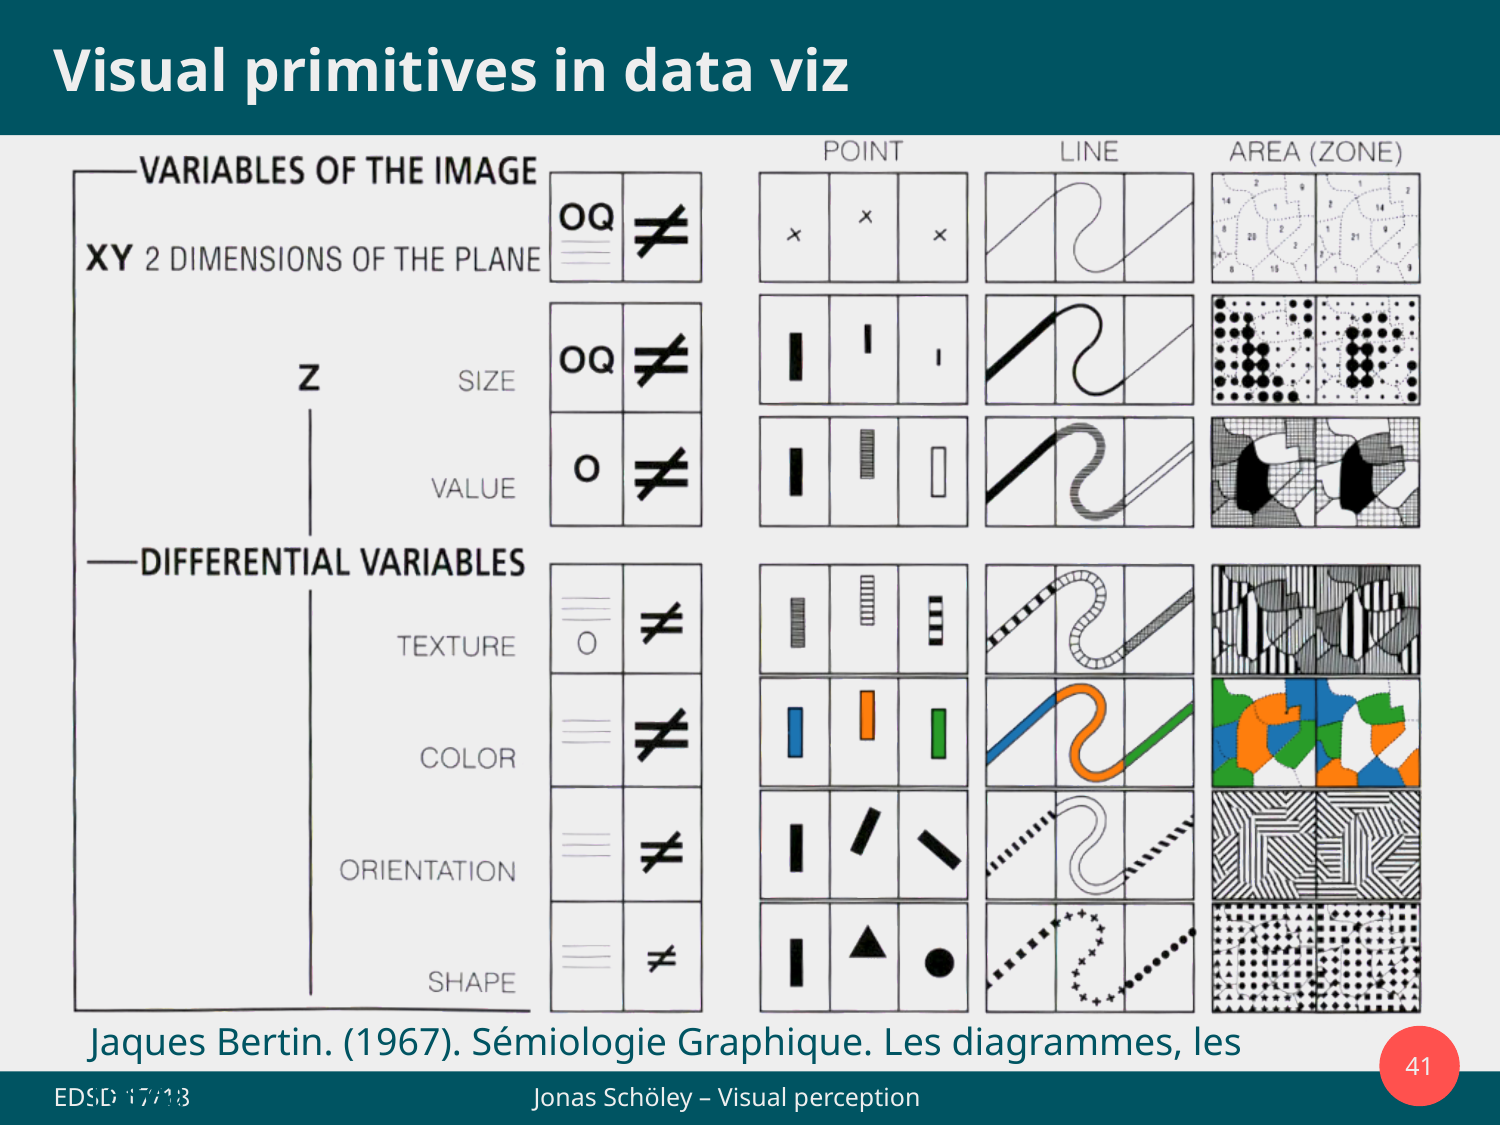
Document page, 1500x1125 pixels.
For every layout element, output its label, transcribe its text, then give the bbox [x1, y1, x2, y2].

picture [60, 131, 1441, 1025]
text_box Jaques Bertin. (1967). Sémiologie Graphique. Les diagrammes, les réseaux, les cartes. [75, 1025, 1411, 1122]
title Visual primitives in data viz [53, 0, 1447, 141]
